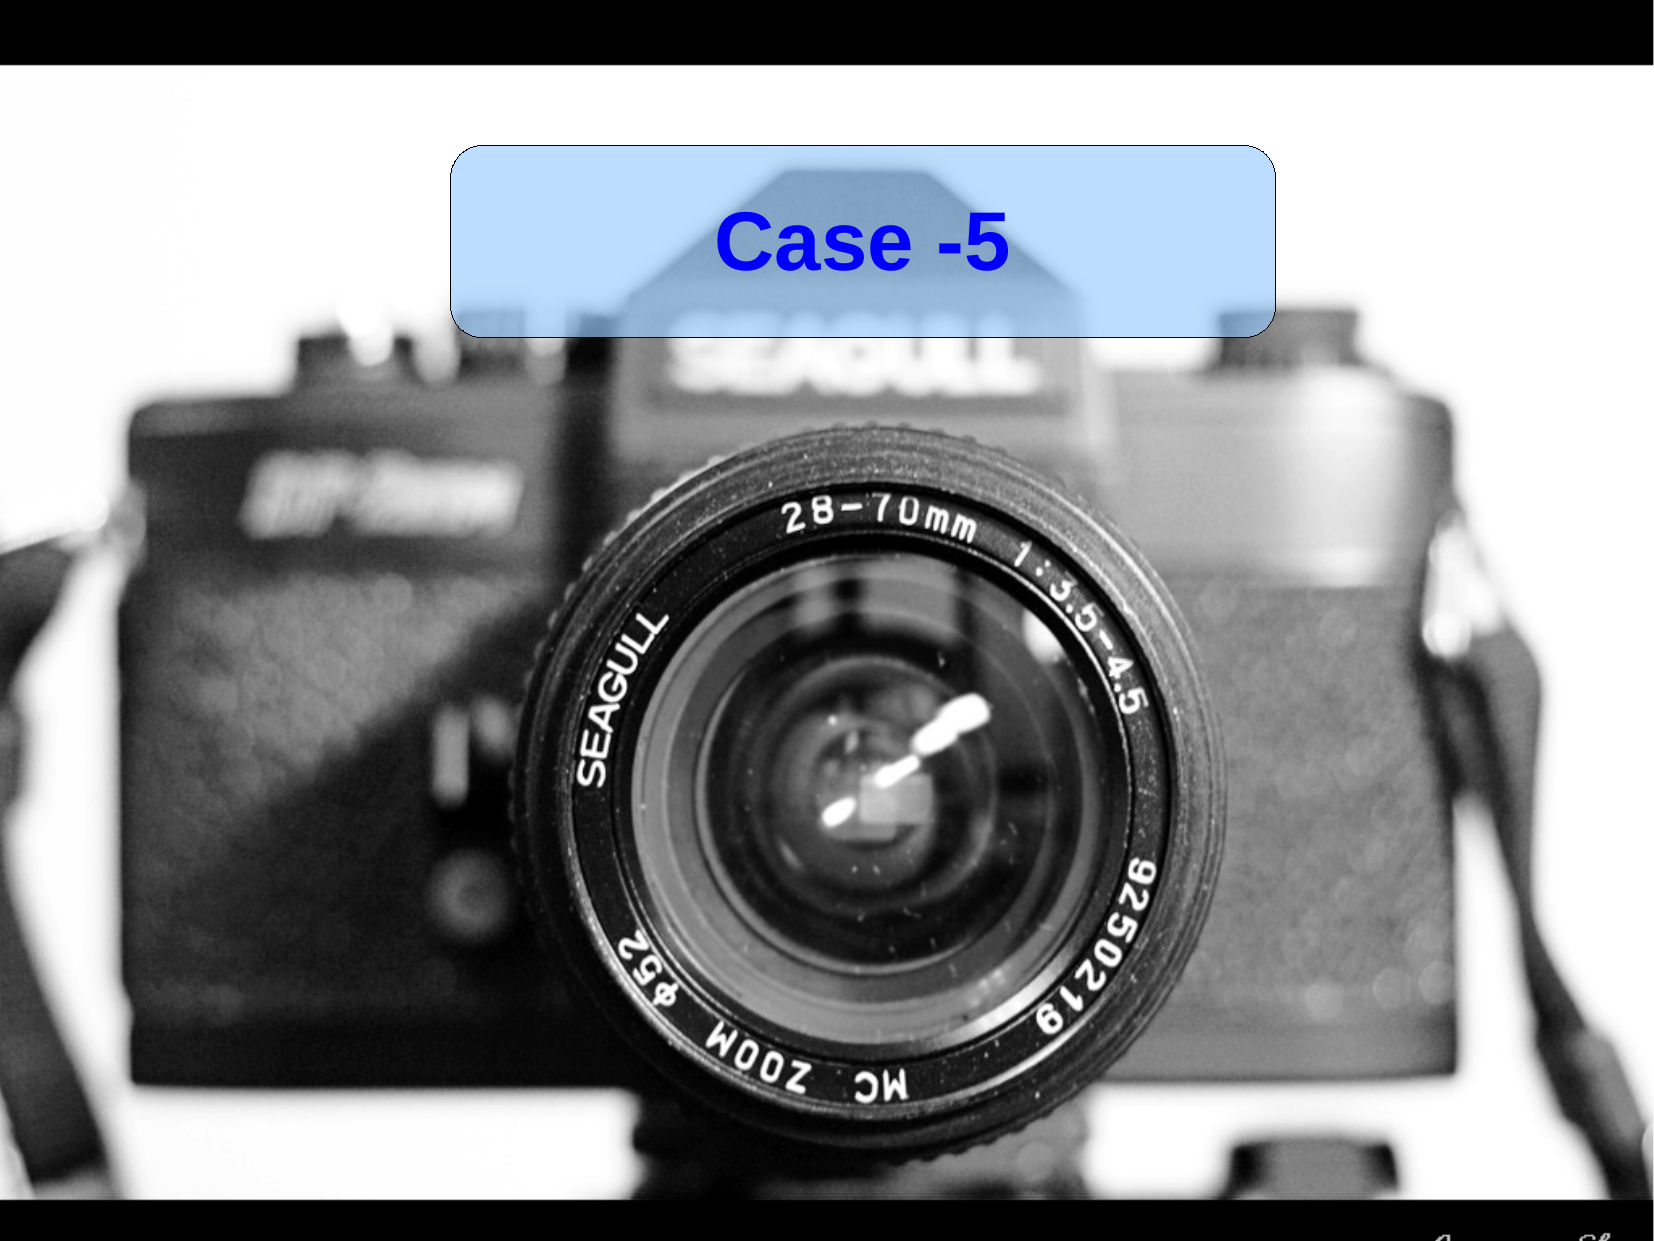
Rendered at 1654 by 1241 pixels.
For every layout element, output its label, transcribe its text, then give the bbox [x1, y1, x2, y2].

picture [0, 0, 1654, 1241]
text_box Case -5 [450, 145, 1276, 338]
